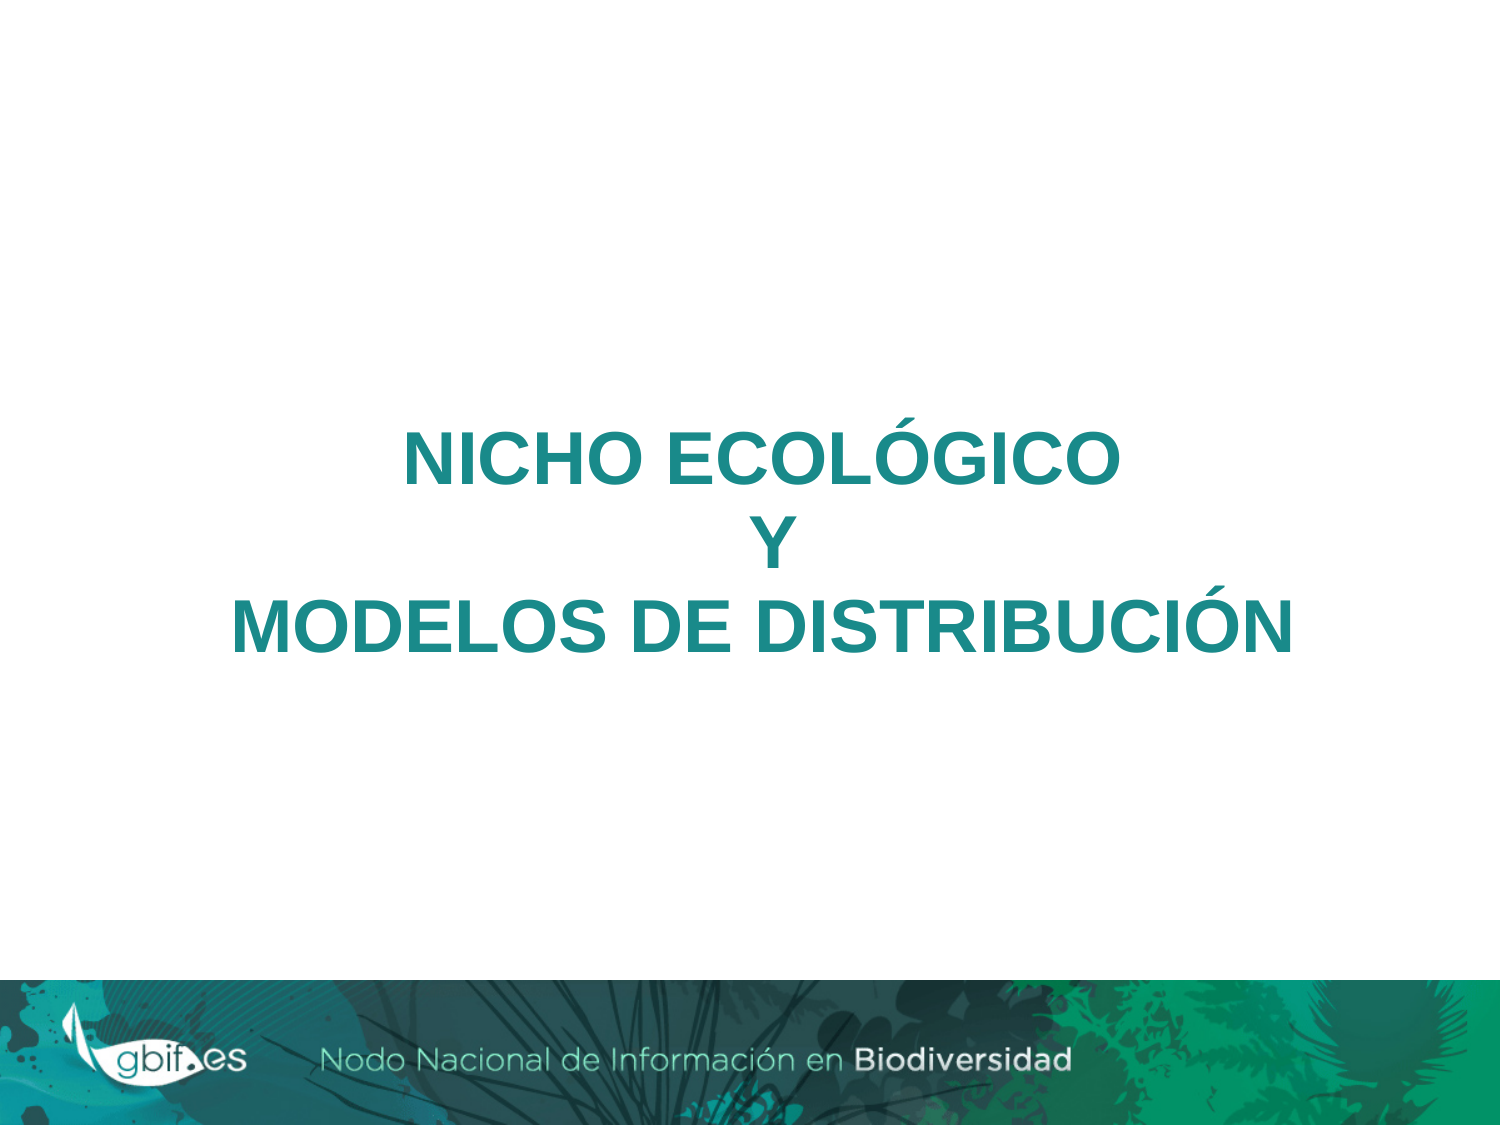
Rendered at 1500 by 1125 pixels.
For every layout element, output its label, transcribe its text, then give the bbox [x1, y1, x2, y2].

picture [0, 980, 1500, 1125]
title NICHO ECOLÓGICO Y MODELOS DE DISTRIBUCIÓN [125, 234, 1401, 851]
